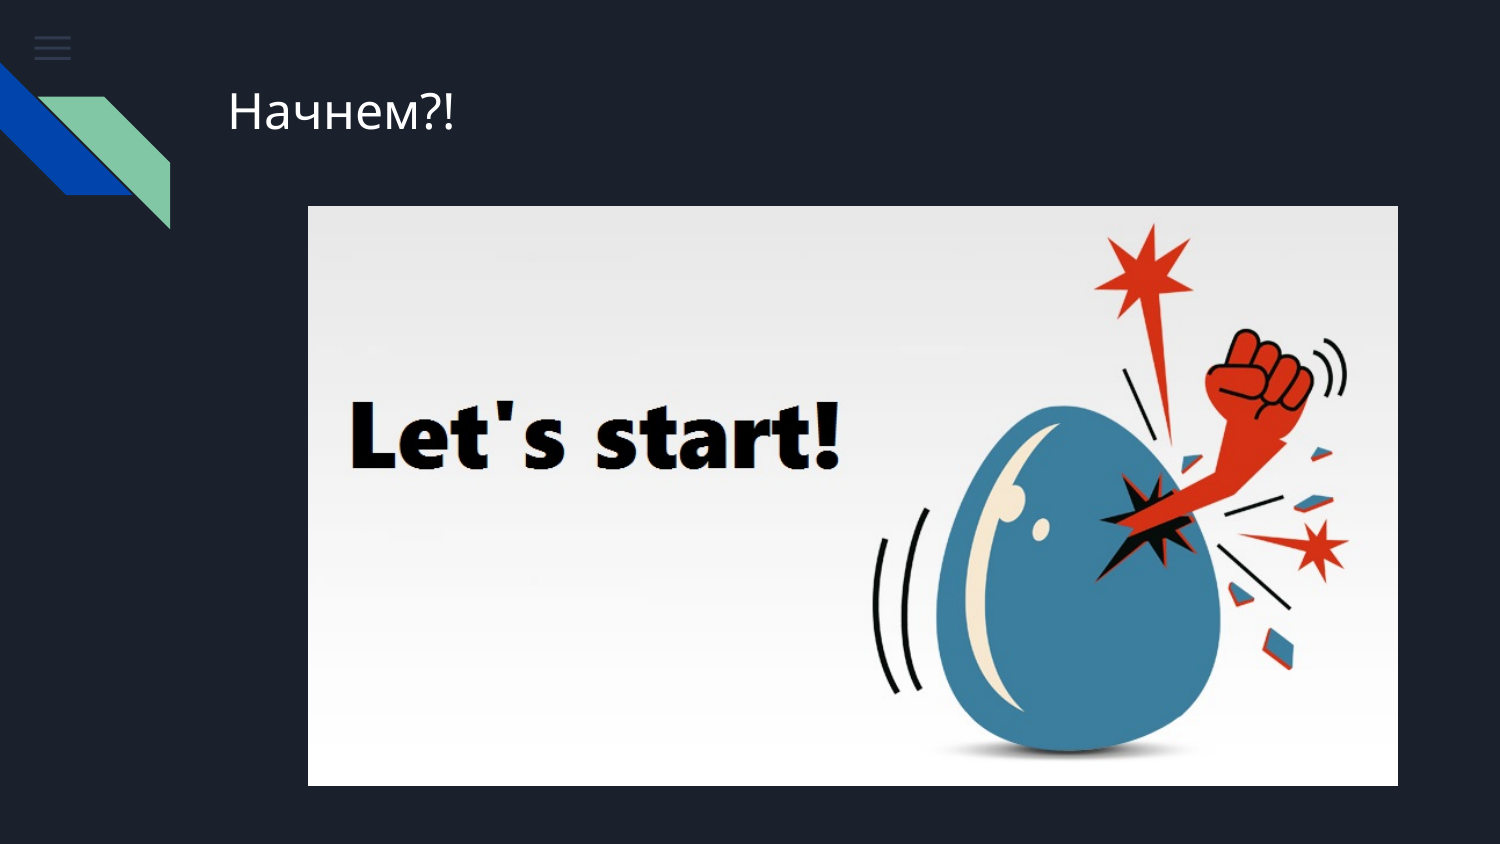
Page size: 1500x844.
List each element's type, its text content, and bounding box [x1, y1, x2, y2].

title Начнем?! [212, 64, 1368, 215]
picture [308, 206, 1398, 786]
